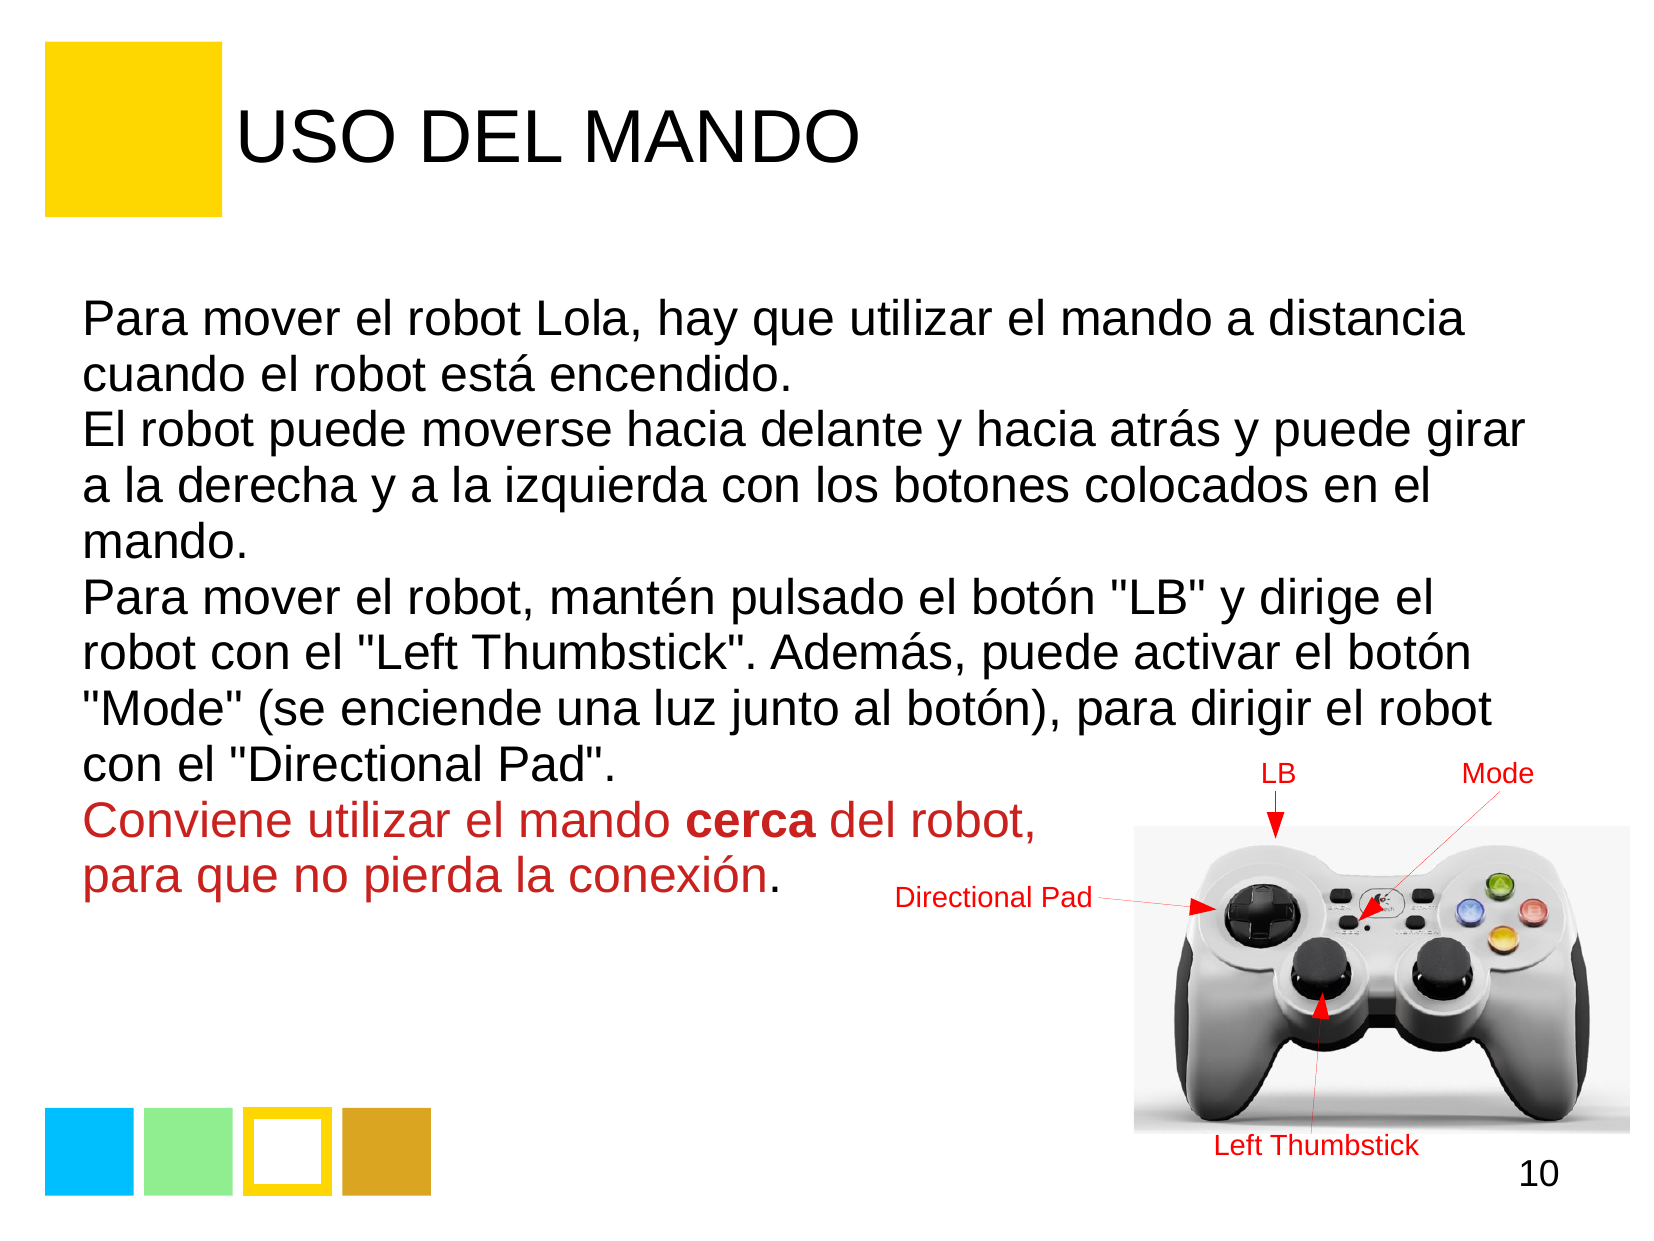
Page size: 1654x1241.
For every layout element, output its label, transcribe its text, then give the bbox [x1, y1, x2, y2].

subtitle Para mover el robot Lola, hay que utilizar el mando a distancia cuando el robot está encendido. El robot puede moverse hacia delante y hacia atrás y puede girar a la derecha y a la izquierda con los botones colocados en el mando. Para mover el robot, mantén pulsado el botón "LB" y dirige el robot con el "Left Thumbstick". Además, puede activar el botón "Mode" (se enciende una luz junto al botón), para dirigir el robot con el "Directional Pad". Conviene utilizar el mando cerca del robot, para que no pierda la conexión. [82, 290, 1538, 1010]
picture [1133, 826, 1630, 1134]
text_box LB [1246, 750, 1317, 798]
text_box Left Thumbstick [1198, 1121, 1436, 1170]
text_box <number> [1503, 1145, 1654, 1217]
title USO DEL MANDO [82, 49, 1571, 213]
text_box Mode [1446, 749, 1554, 798]
text_box Directional Pad [879, 874, 1128, 922]
